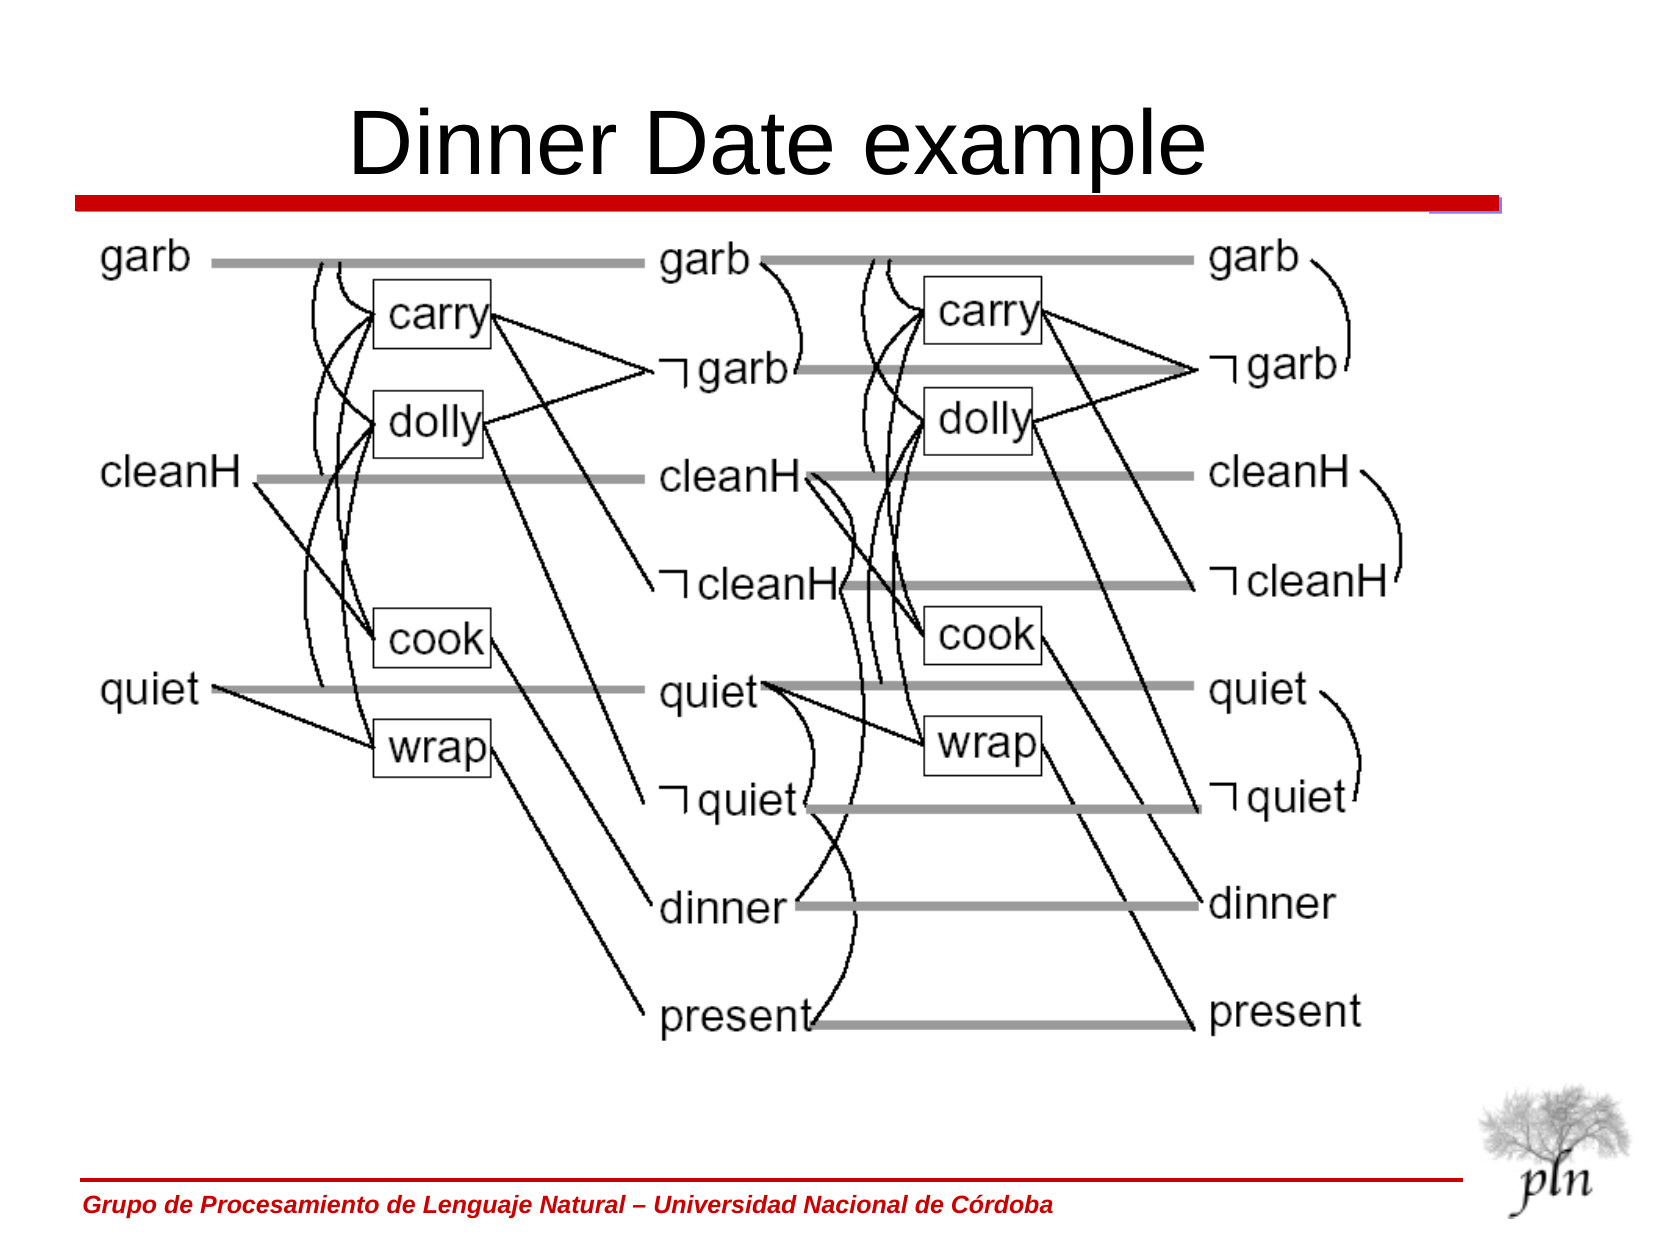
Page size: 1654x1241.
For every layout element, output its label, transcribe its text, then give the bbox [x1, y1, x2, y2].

picture [71, 212, 1429, 1077]
picture [1477, 1083, 1635, 1219]
title Dinner Date example [100, 12, 1426, 200]
